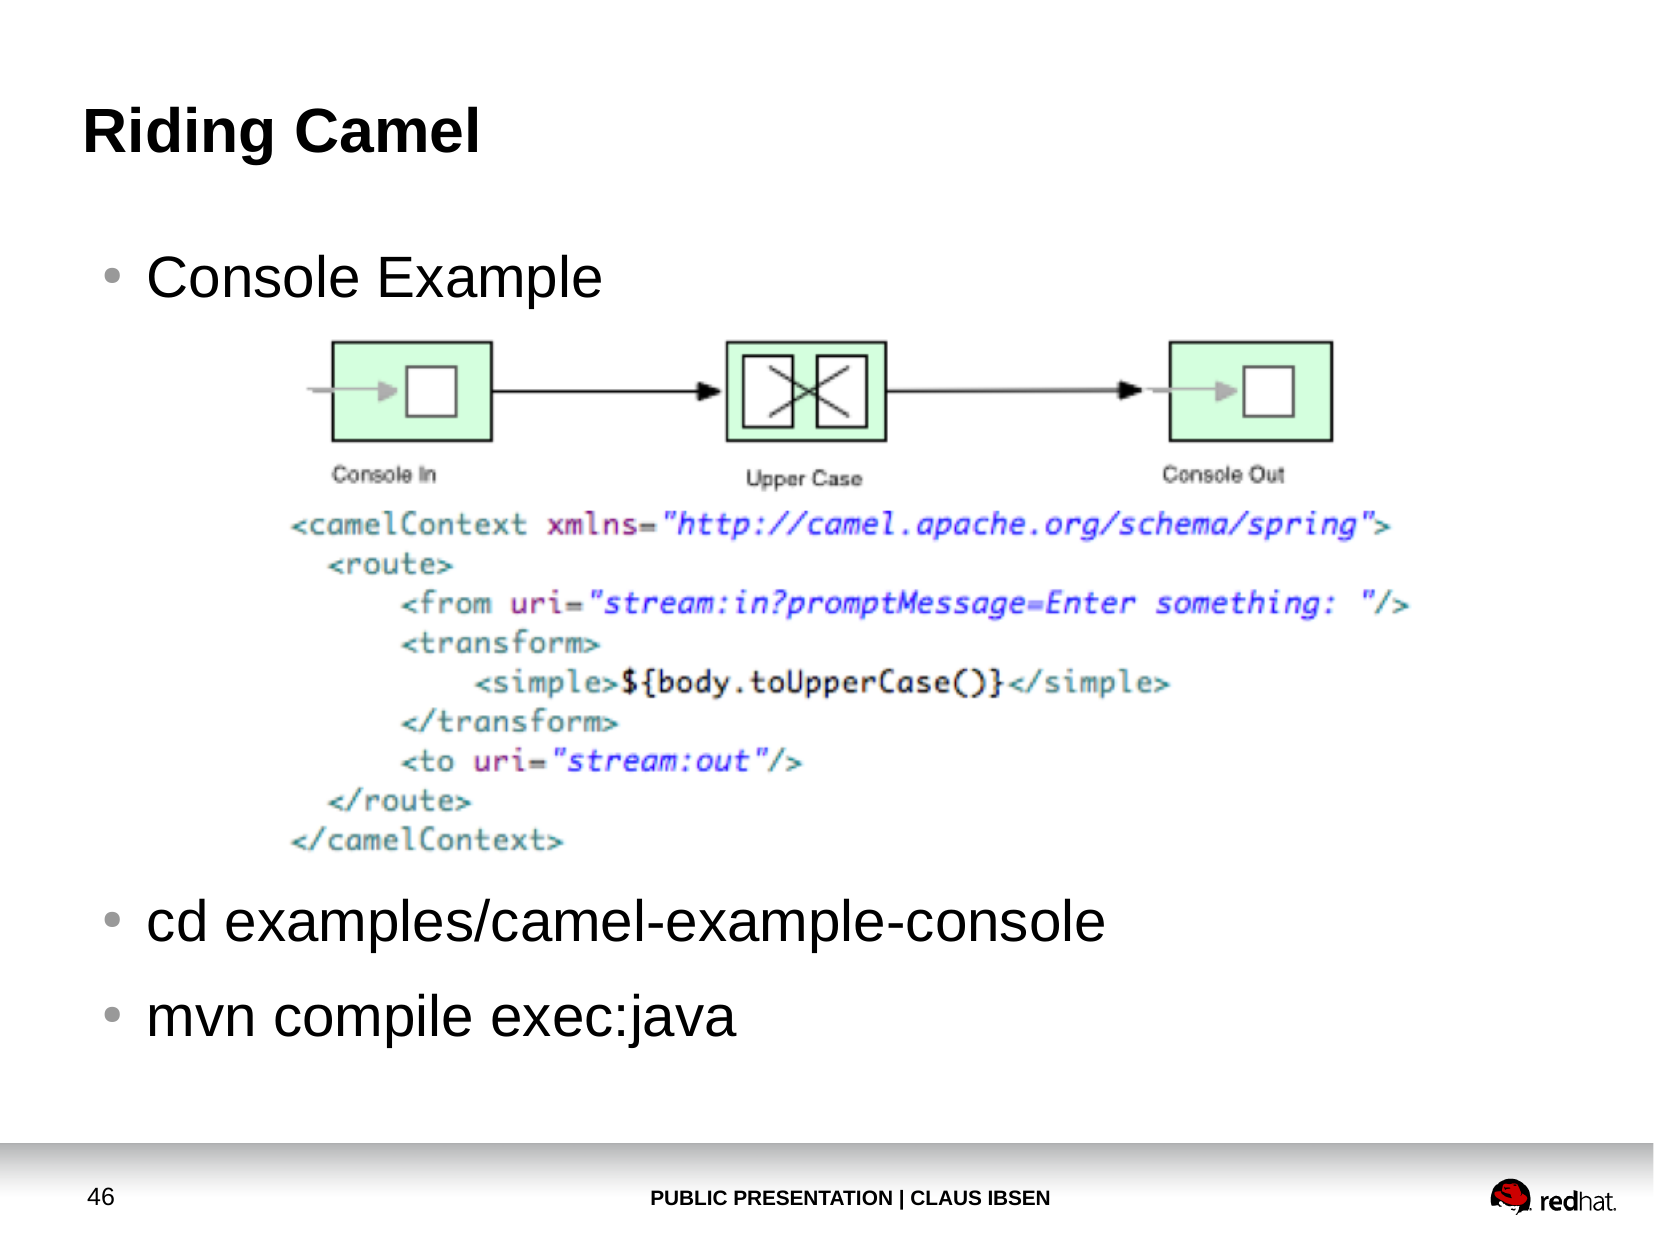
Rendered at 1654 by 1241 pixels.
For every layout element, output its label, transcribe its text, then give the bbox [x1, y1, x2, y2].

picture [260, 332, 1463, 863]
list Console Example cd examples/camel-example-console mvn compile exec:java [86, 244, 1576, 1049]
title Riding Camel [82, 37, 1571, 226]
picture [0, 1143, 1654, 1241]
